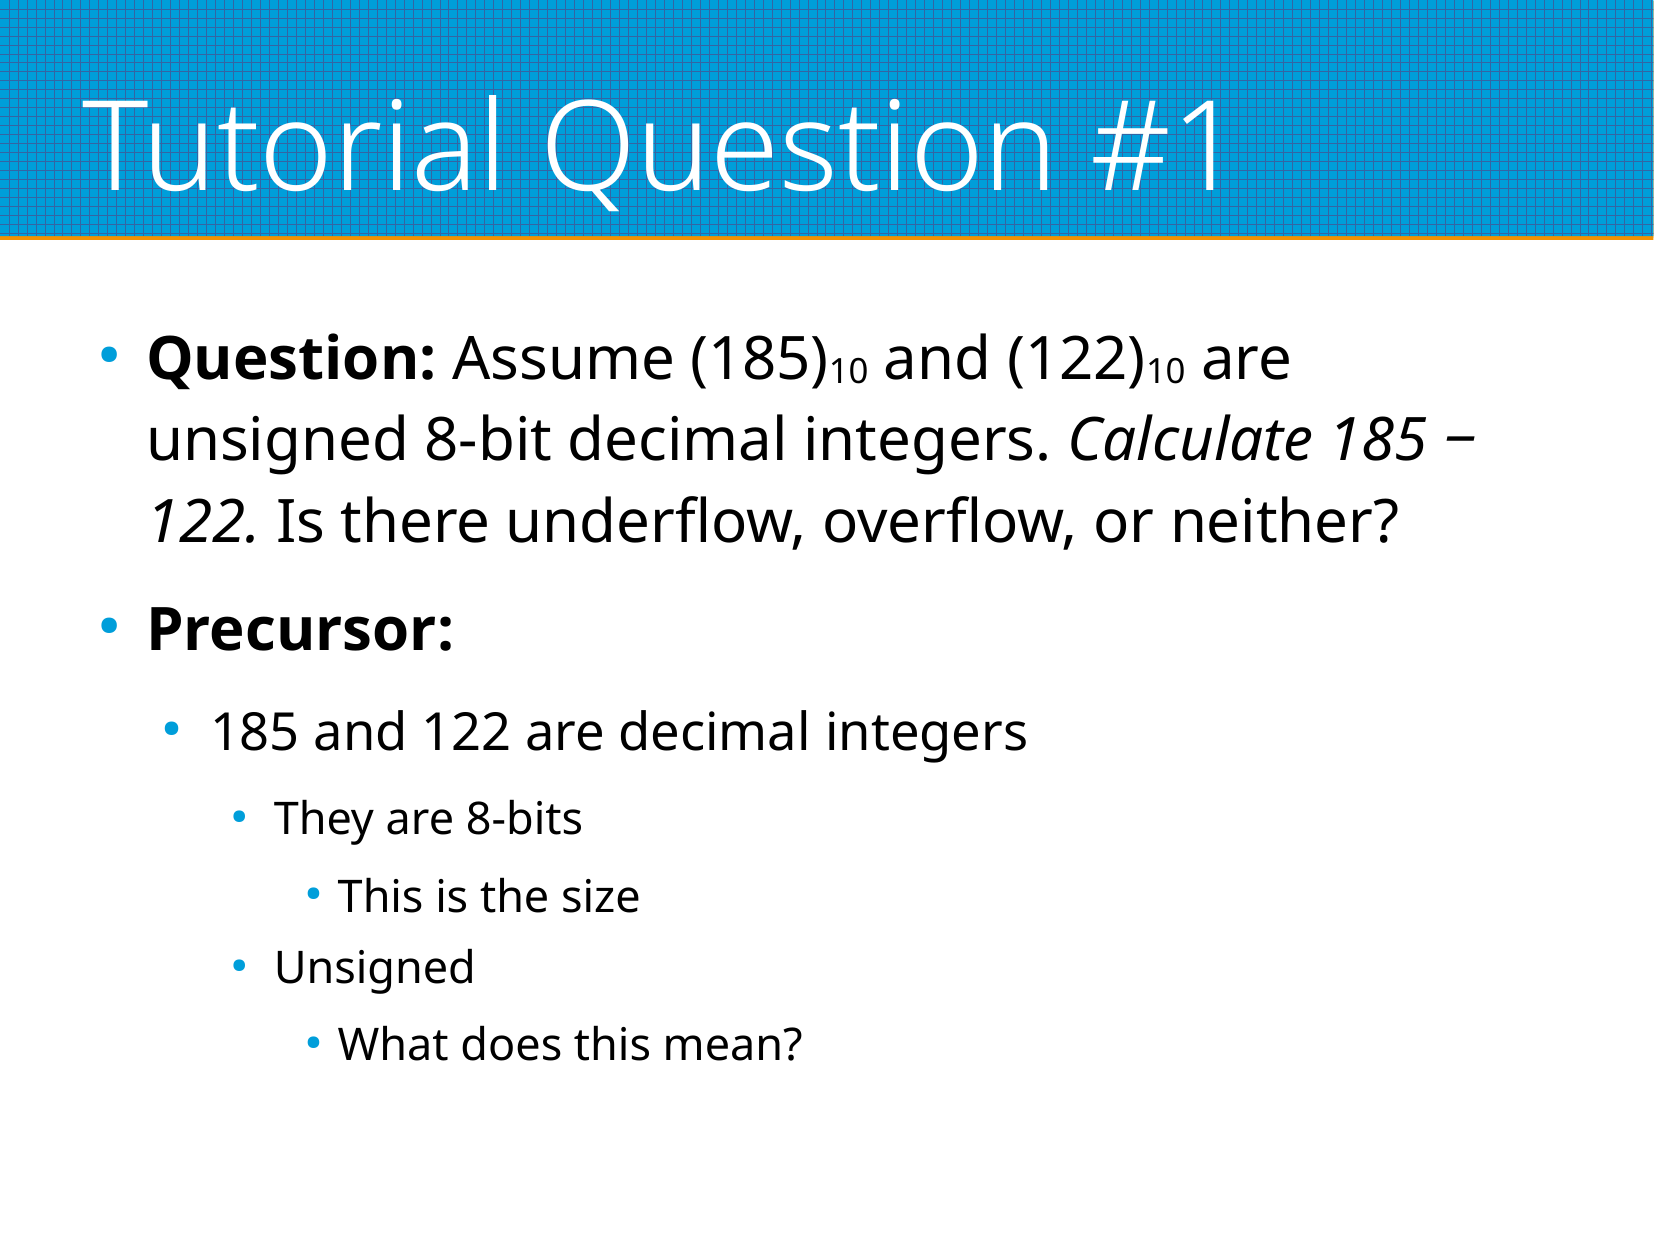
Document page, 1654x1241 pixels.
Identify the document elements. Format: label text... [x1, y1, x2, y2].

title Tutorial Question #1 [82, 19, 1571, 227]
list Question: Assume (185)10 and (122)10 are unsigned 8-bit decimal integers. Calculate 185 ‒ 122. Is there underflow, overflow, or neither? Precursor: 185 and 122 are decimal integers They are 8-bits This is the size Unsigned What does this mean? [82, 314, 1563, 1081]
